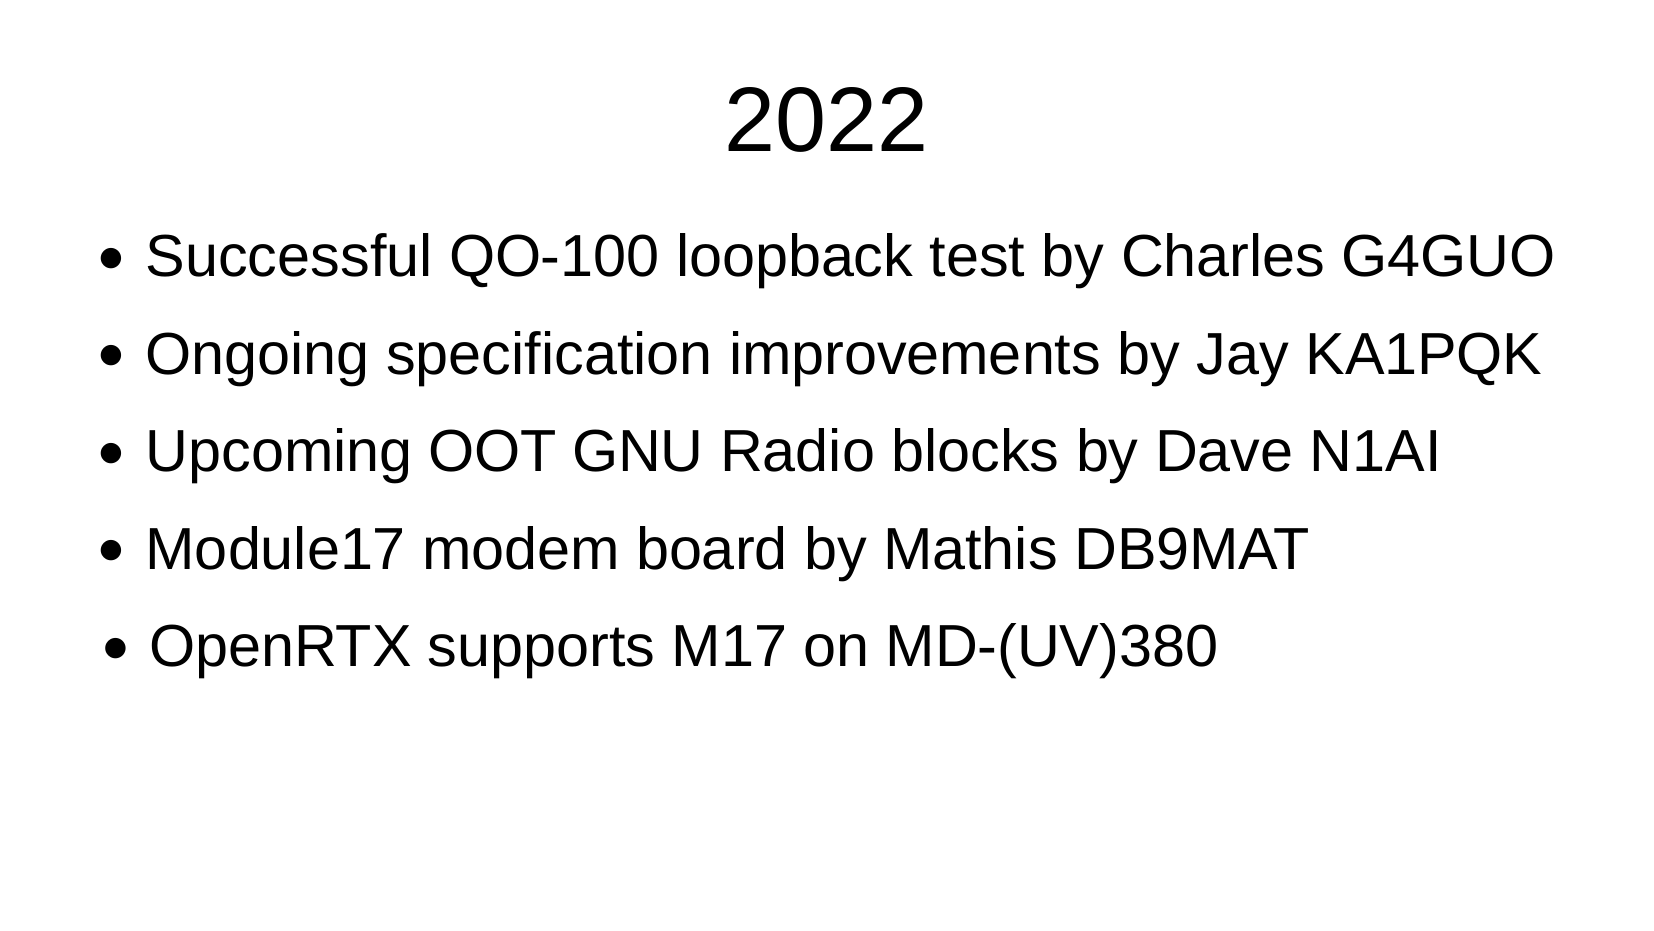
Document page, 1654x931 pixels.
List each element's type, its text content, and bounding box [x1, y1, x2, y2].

text_box Successful QO-100 loopback test by Charles G4GUO Ongoing specification improvements by Jay KA1PQK Upcoming OOT GNU Radio blocks by Dave N1AI Module17 modem board by Mathis DB9MAT OpenRTX supports M17 on MD-(UV)380 [82, 217, 1571, 823]
text_box 2022 [82, 37, 1571, 193]
